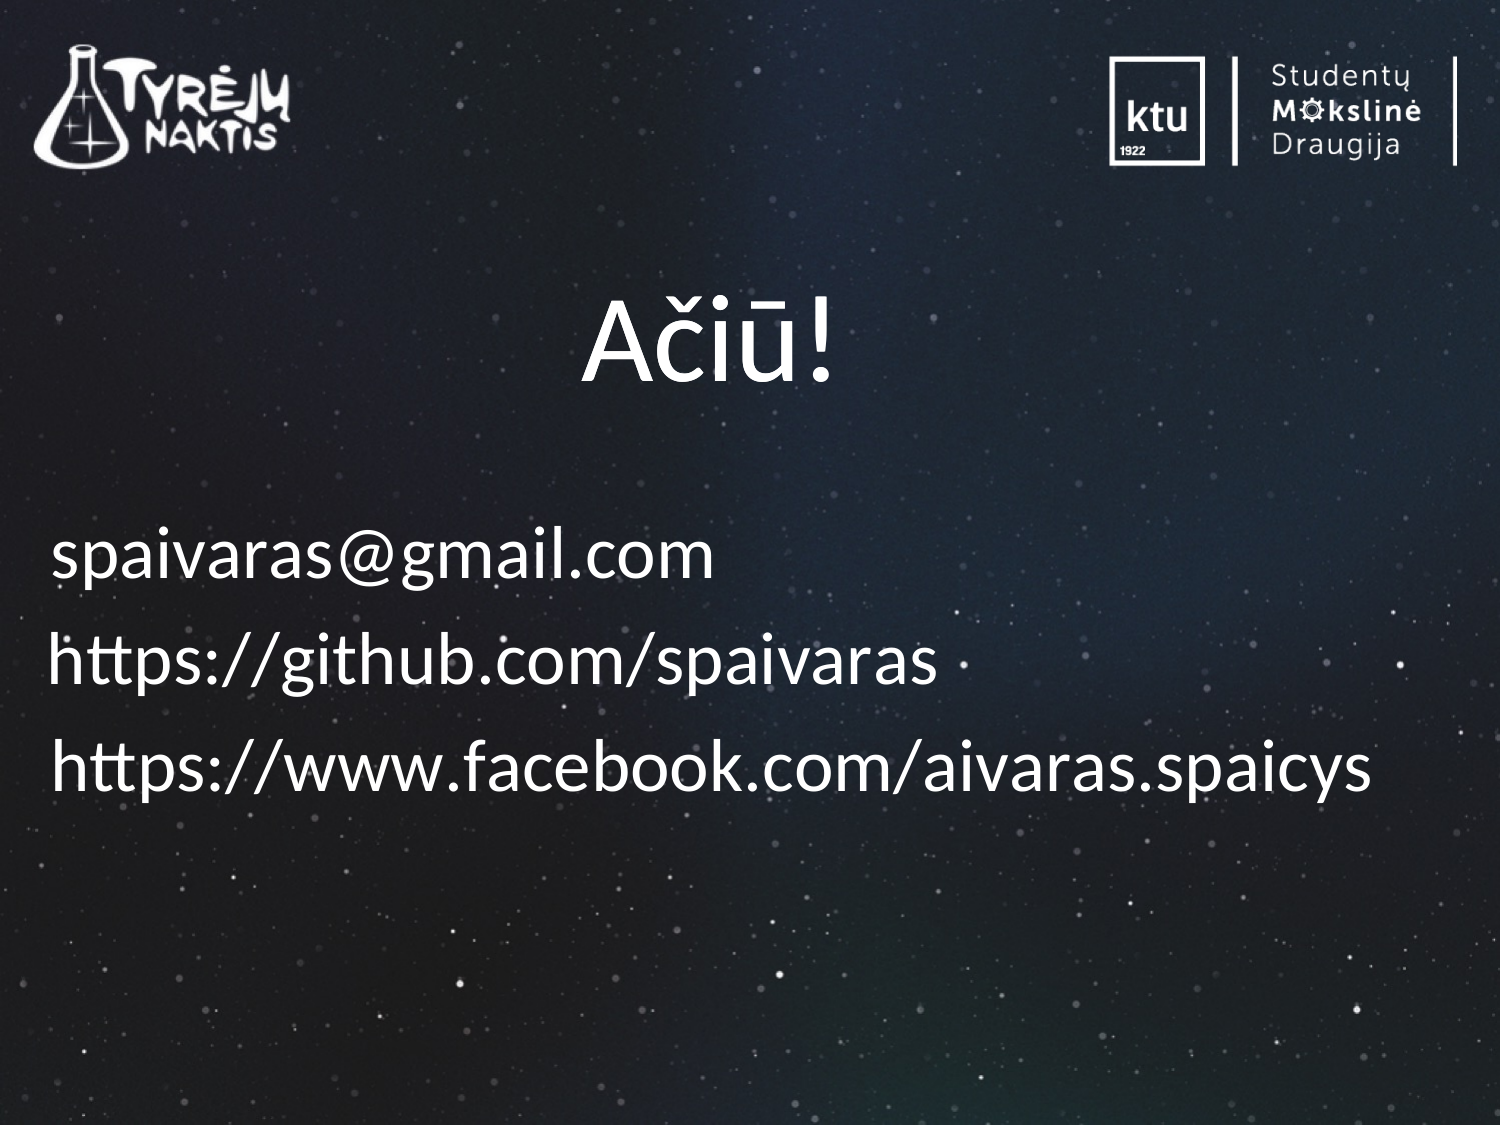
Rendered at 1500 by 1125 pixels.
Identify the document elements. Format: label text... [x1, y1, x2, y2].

text_box Ačiū! [566, 248, 873, 414]
list [75, 262, 1426, 1005]
text_box spaivaras@gmail.com [36, 496, 733, 662]
text_box https://github.com/spaivaras [32, 602, 957, 768]
text_box https://www.facebook.com/aivaras.spaicys [35, 709, 1392, 875]
picture [0, 0, 1500, 1125]
